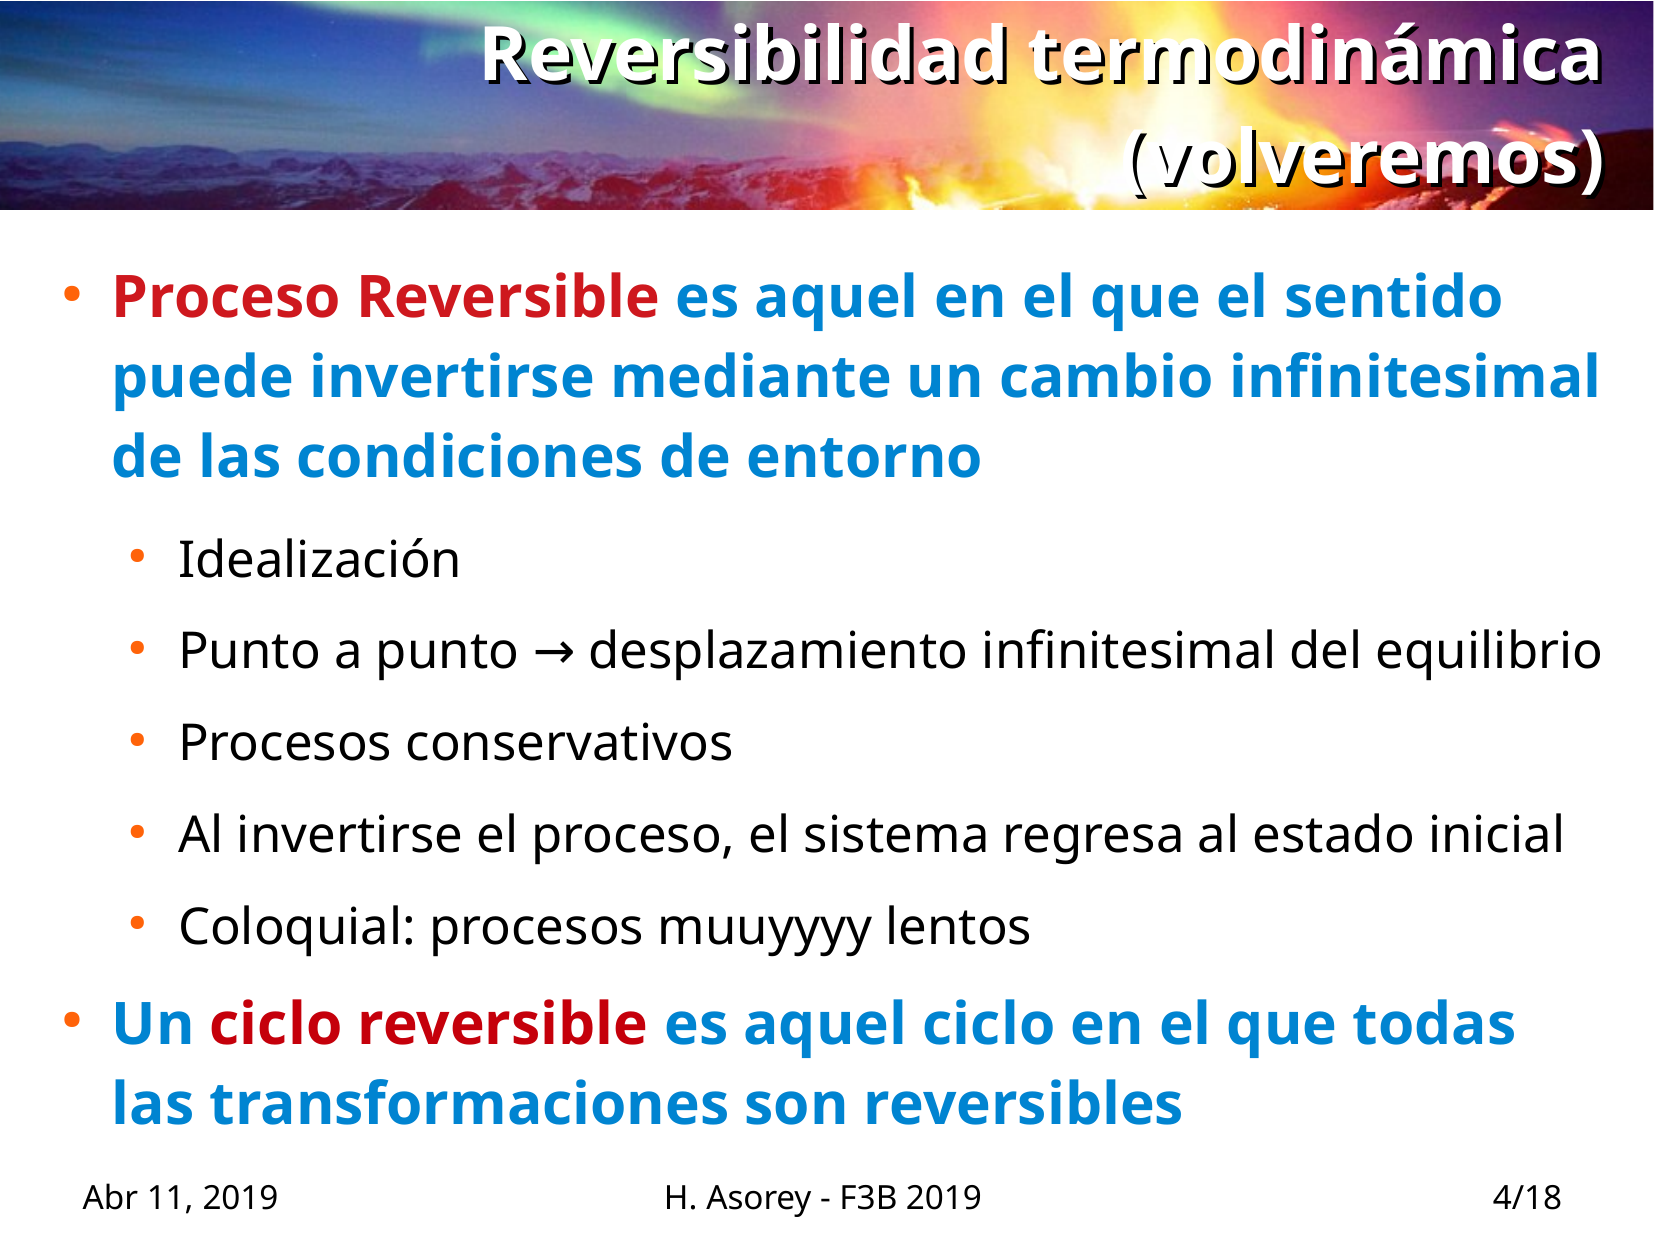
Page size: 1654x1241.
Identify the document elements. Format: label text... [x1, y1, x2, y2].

list Proceso Reversible es aquel en el que el sentido puede invertirse mediante un cambio infinitesimal de las condiciones de entorno Idealización Punto a punto → desplazamiento infinitesimal del equilibrio Procesos conservativos Al invertirse el proceso, el sistema regresa al estado inicial Coloquial: procesos muuyyyy lentos Un ciclo reversible es aquel ciclo en el que todas las transformaciones son reversibles [45, 255, 1606, 1156]
title Reversibilidad termodinámica (volveremos) [45, 15, 1606, 191]
picture [0, 1, 1654, 210]
